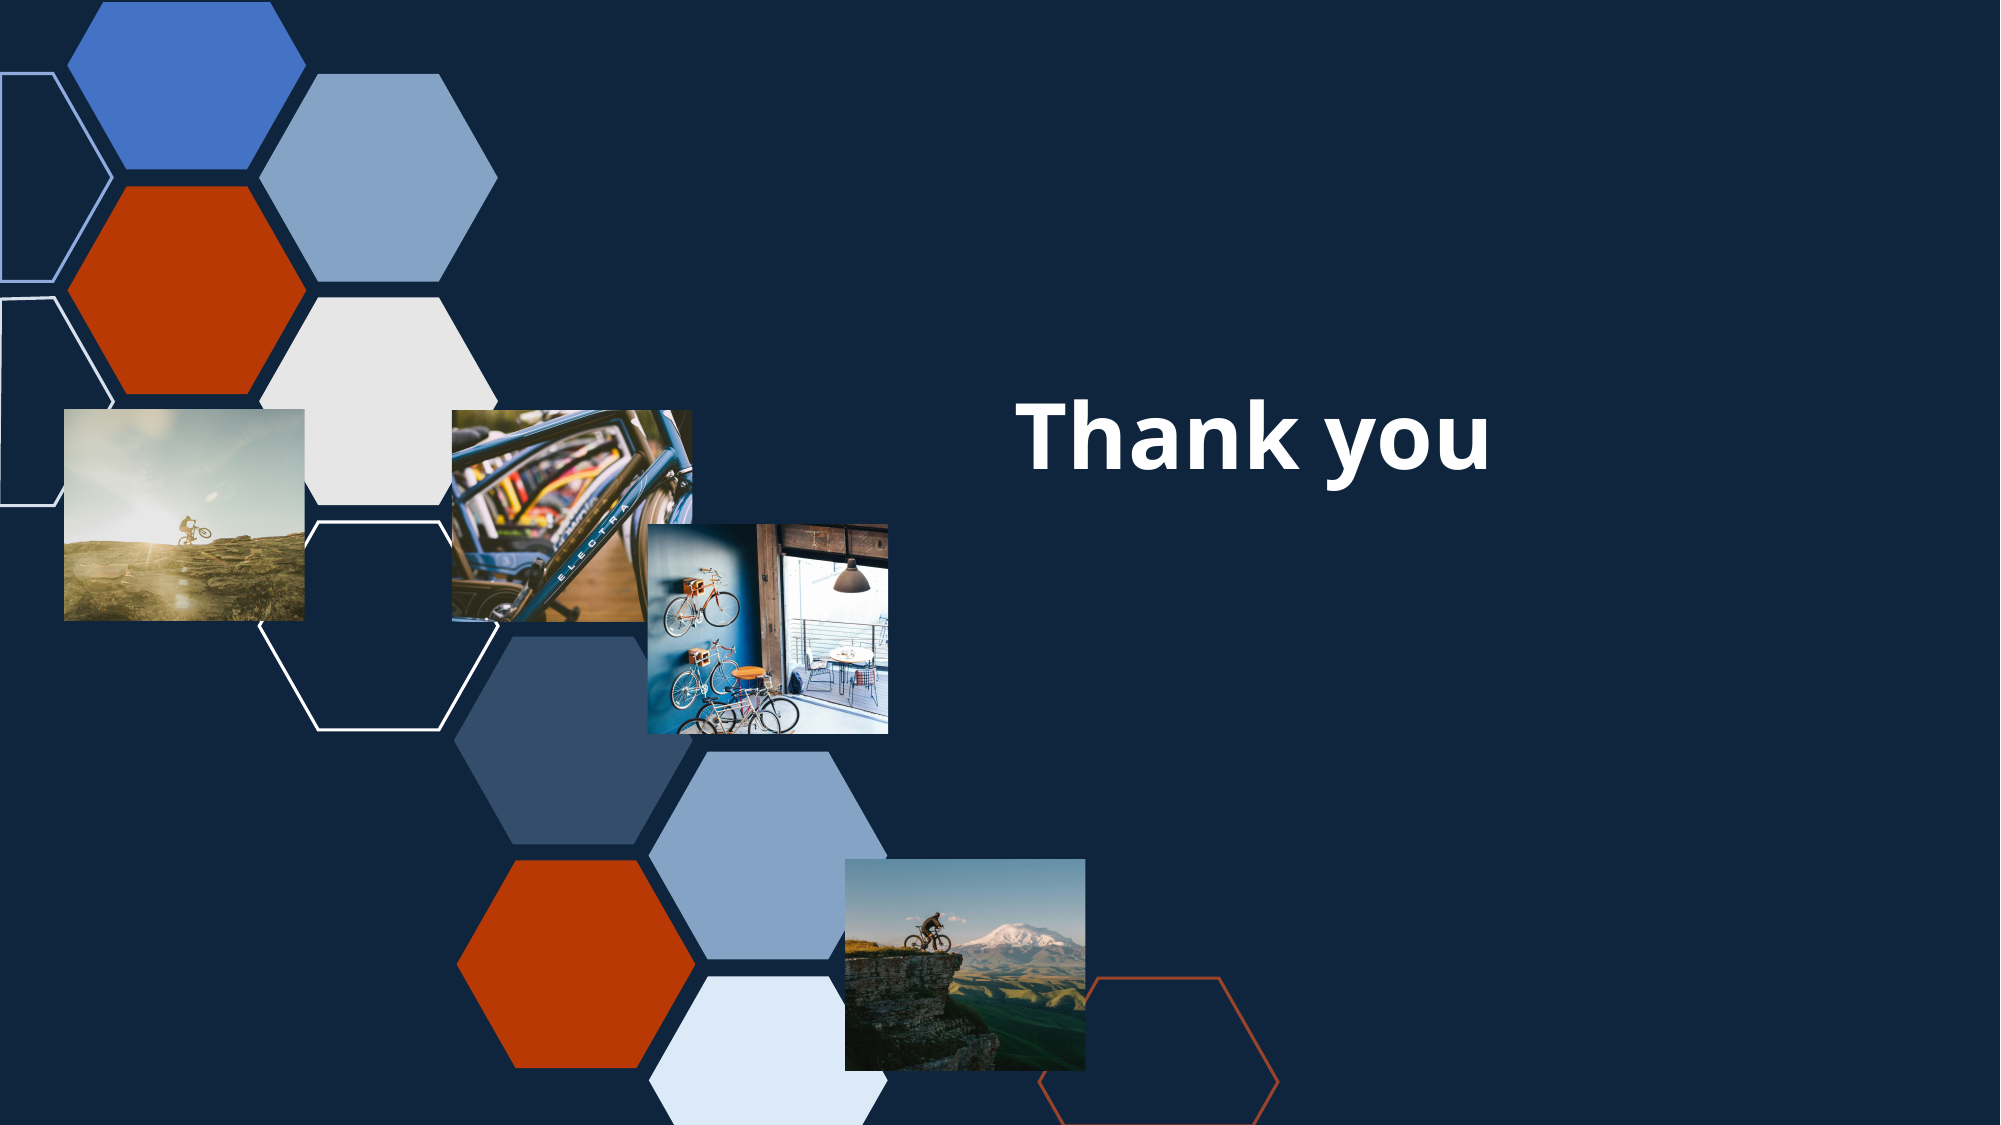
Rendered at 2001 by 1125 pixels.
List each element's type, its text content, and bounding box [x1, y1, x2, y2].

picture [451, 410, 889, 736]
picture [64, 409, 305, 621]
picture [845, 859, 1086, 1071]
title Thank you [999, 279, 1830, 497]
